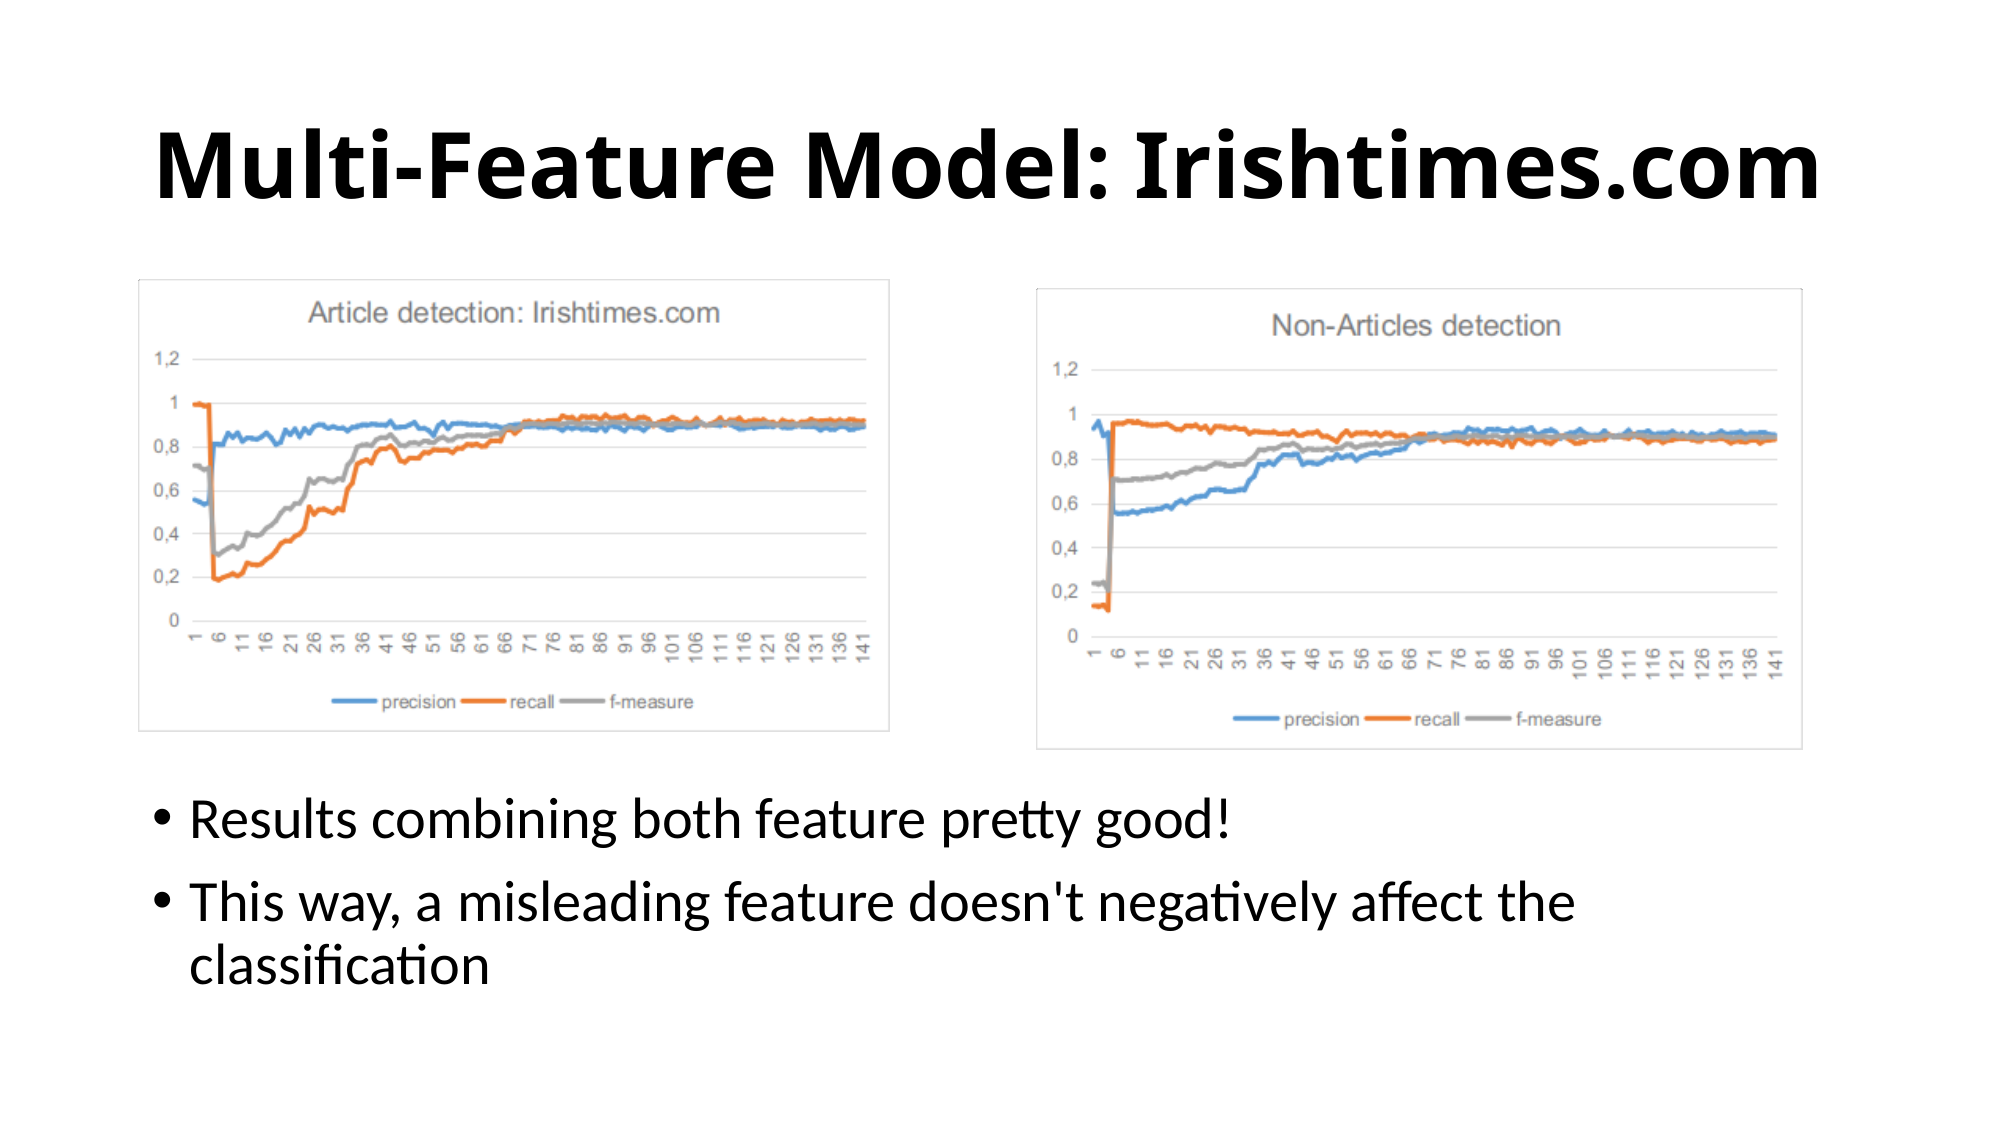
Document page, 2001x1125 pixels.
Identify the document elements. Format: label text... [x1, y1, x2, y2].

title Multi-Feature Model: Irishtimes.com [137, 59, 1863, 278]
picture [1036, 288, 1803, 750]
text_box Results combining both feature pretty good! This way, a misleading feature doesn't negatively affect the classification [137, 780, 1863, 1014]
picture [138, 279, 890, 732]
